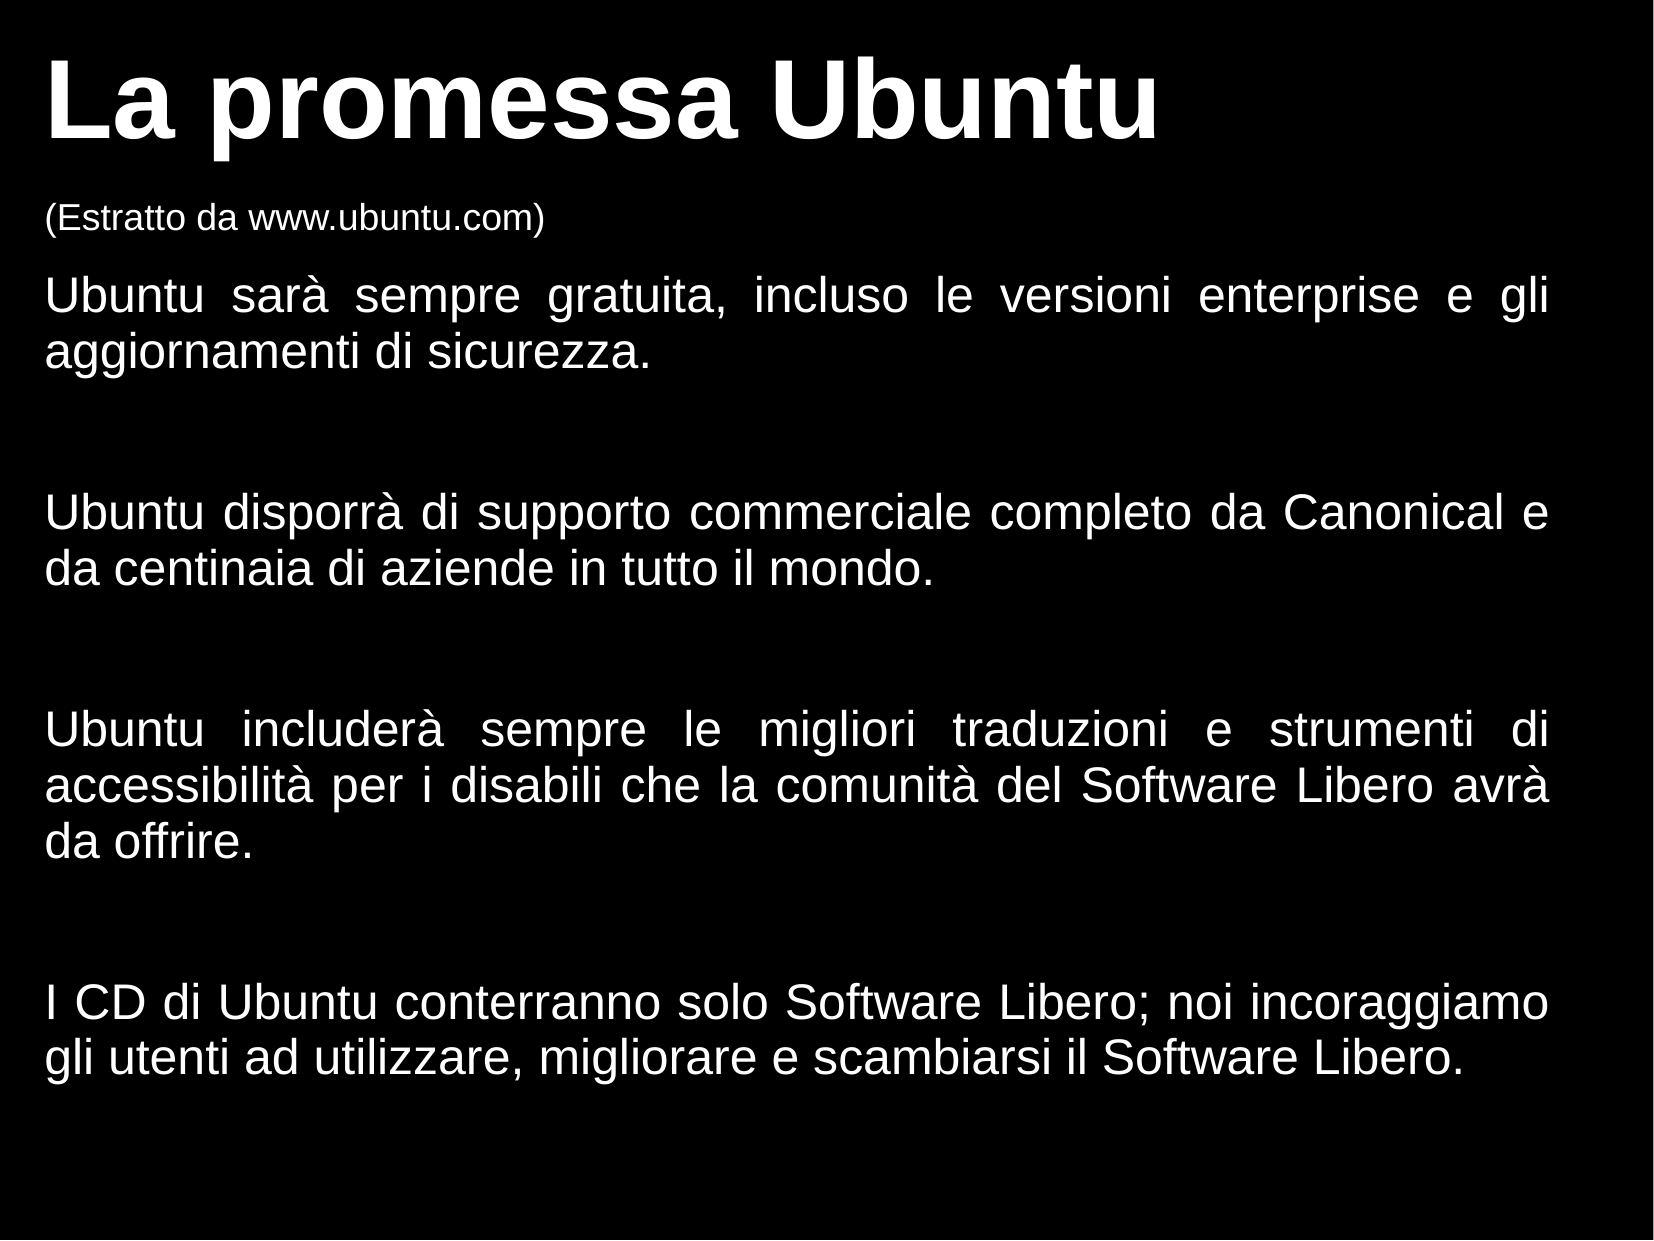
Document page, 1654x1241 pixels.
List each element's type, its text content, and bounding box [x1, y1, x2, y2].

text_box (Estratto da www.ubuntu.com) [29, 188, 709, 251]
text_box La promessa Ubuntu Ubuntu sarà sempre gratuita, incluso le versioni enterprise e gli aggiornamenti di sicurezza. Ubuntu disporrà di supporto commerciale completo da Canonical e da centinaia di aziende in tutto il mondo. Ubuntu includerà sempre le migliori traduzioni e strumenti di accessibilità per i disabili che la comunità del Software Libero avrà da offrire. I CD di Ubuntu conterranno solo Software Libero; noi incoraggiamo gli utenti ad utilizzare, migliorare e scambiarsi il Software Libero. [29, 29, 1565, 1197]
